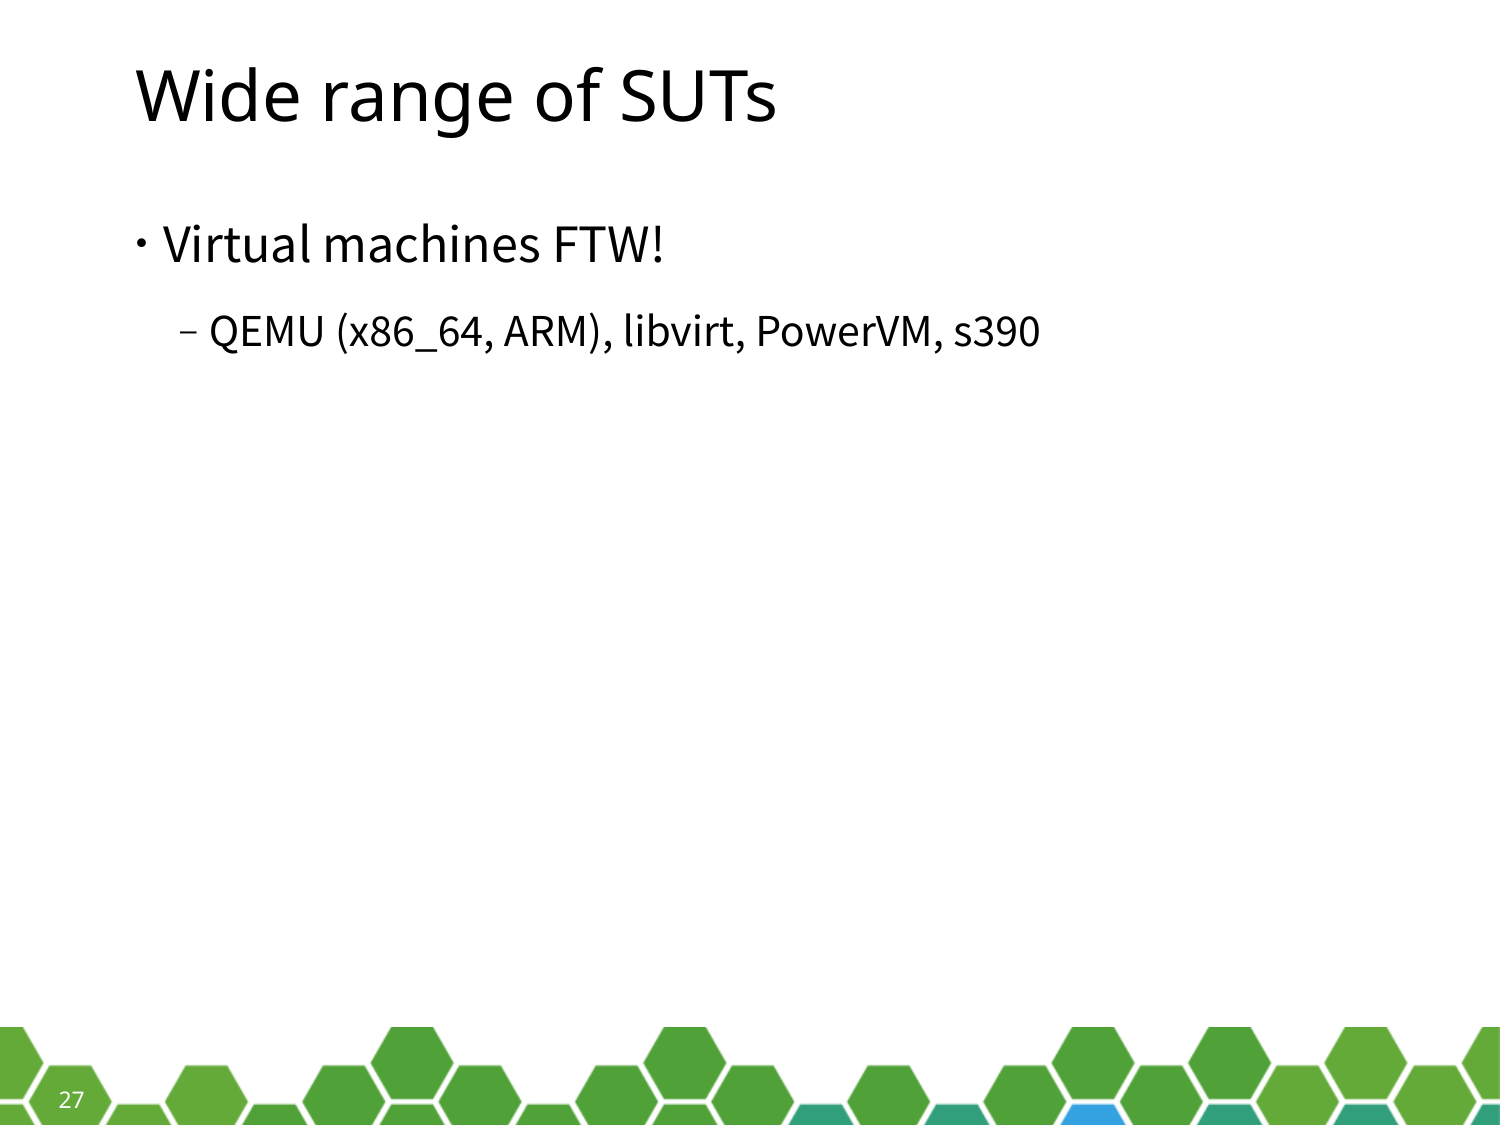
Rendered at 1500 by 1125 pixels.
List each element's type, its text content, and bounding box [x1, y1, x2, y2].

list Virtual machines FTW! QEMU (x86_64, ARM), libvirt, PowerVM, s390 [135, 208, 1372, 862]
picture [0, 1027, 1500, 1125]
title Wide range of SUTs [135, 12, 1372, 175]
